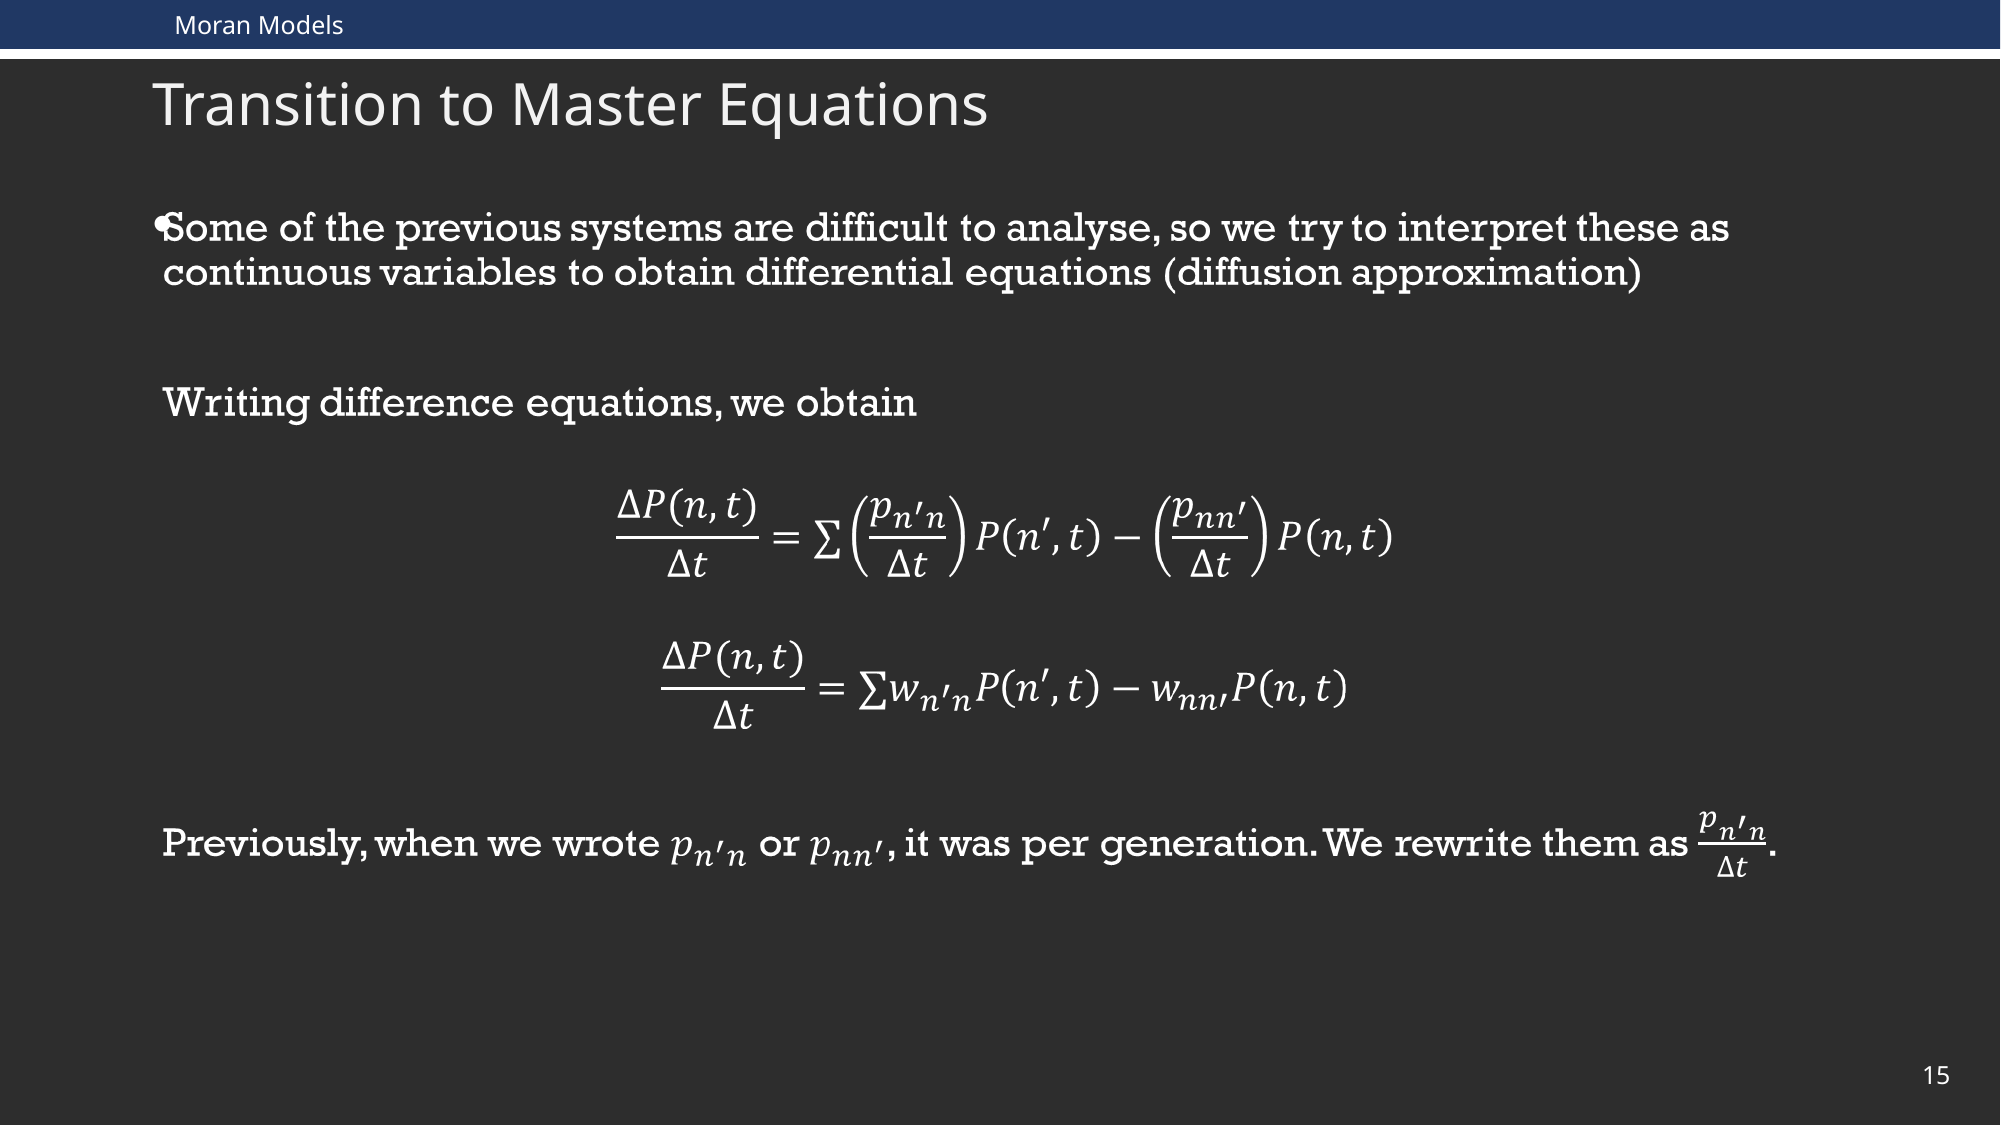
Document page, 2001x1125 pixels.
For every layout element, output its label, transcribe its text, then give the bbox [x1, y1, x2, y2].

slide_number <number> [1515, 1046, 1966, 1107]
footer Moran Models [0, 0, 519, 51]
list [137, 188, 1863, 1028]
title Transition to Master Equations [137, 59, 1863, 169]
